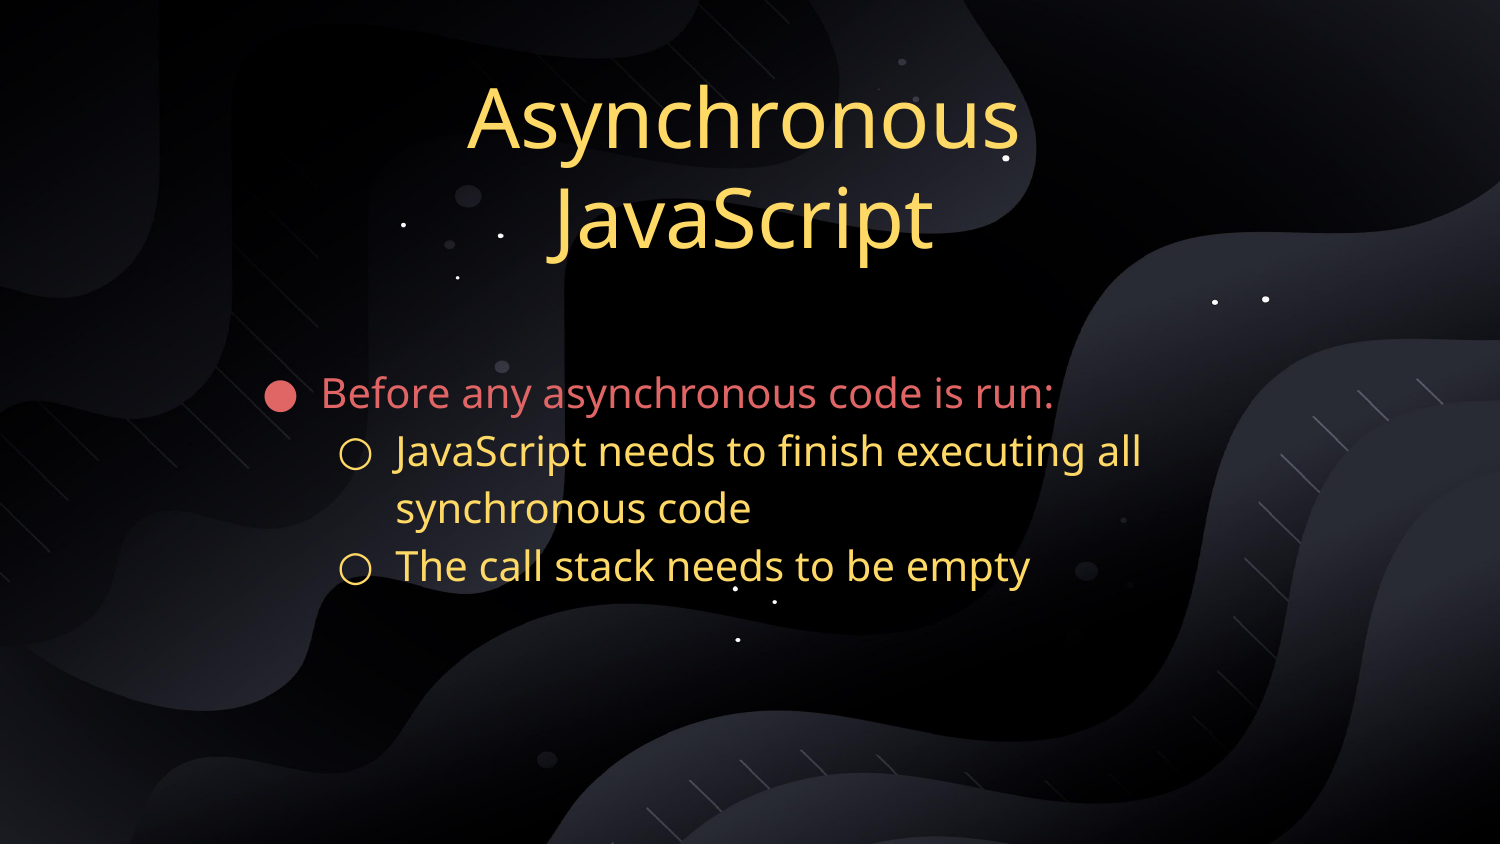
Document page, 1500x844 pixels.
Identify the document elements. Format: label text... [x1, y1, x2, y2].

title Asynchronous JavaScript [344, 62, 1145, 268]
picture [0, 0, 1500, 844]
list Before any asynchronous code is run: JavaScript needs to finish executing all synchronous code The call stack needs to be empty [237, 355, 1262, 747]
